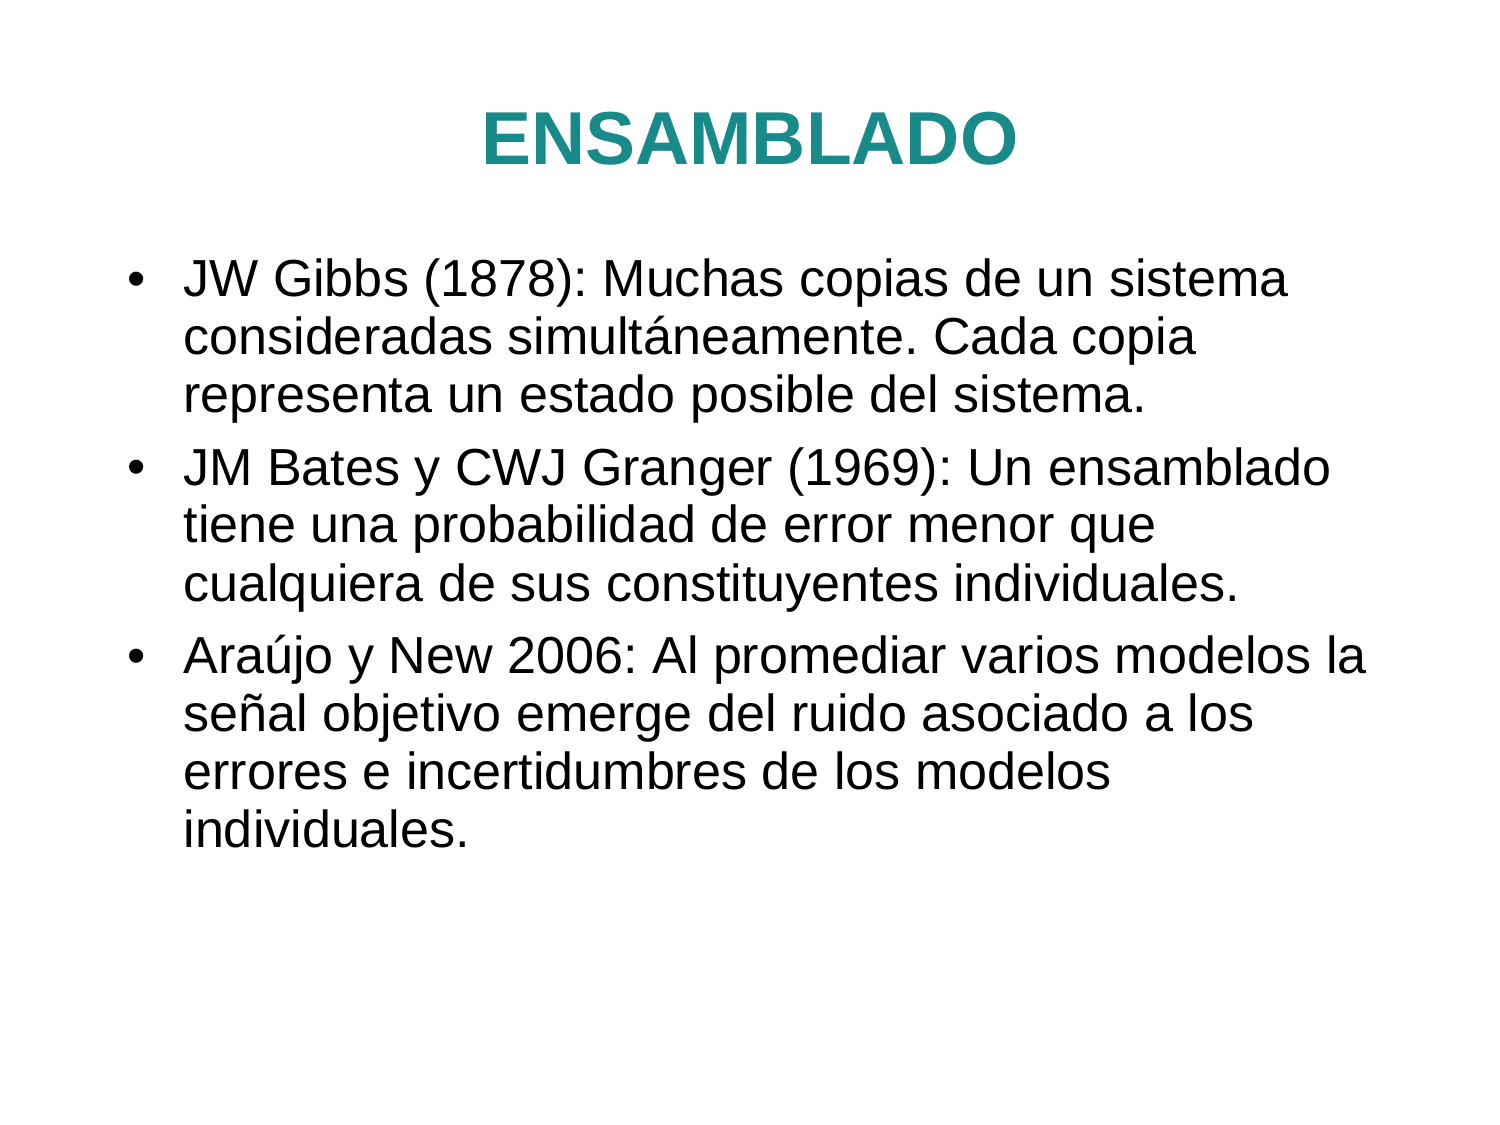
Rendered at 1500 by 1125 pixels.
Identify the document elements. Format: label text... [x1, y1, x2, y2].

title ENSAMBLADO [112, 68, 1388, 209]
list JW Gibbs (1878): Muchas copias de un sistema consideradas simultáneamente. Cada copia representa un estado posible del sistema. JM Bates y CWJ Granger (1969): Un ensamblado tiene una probabilidad de error menor que cualquiera de sus constituyentes individuales. Araújo y New 2006: Al promediar varios modelos la señal objetivo emerge del ruido asociado a los errores e incertidumbres de los modelos individuales. [112, 241, 1388, 955]
